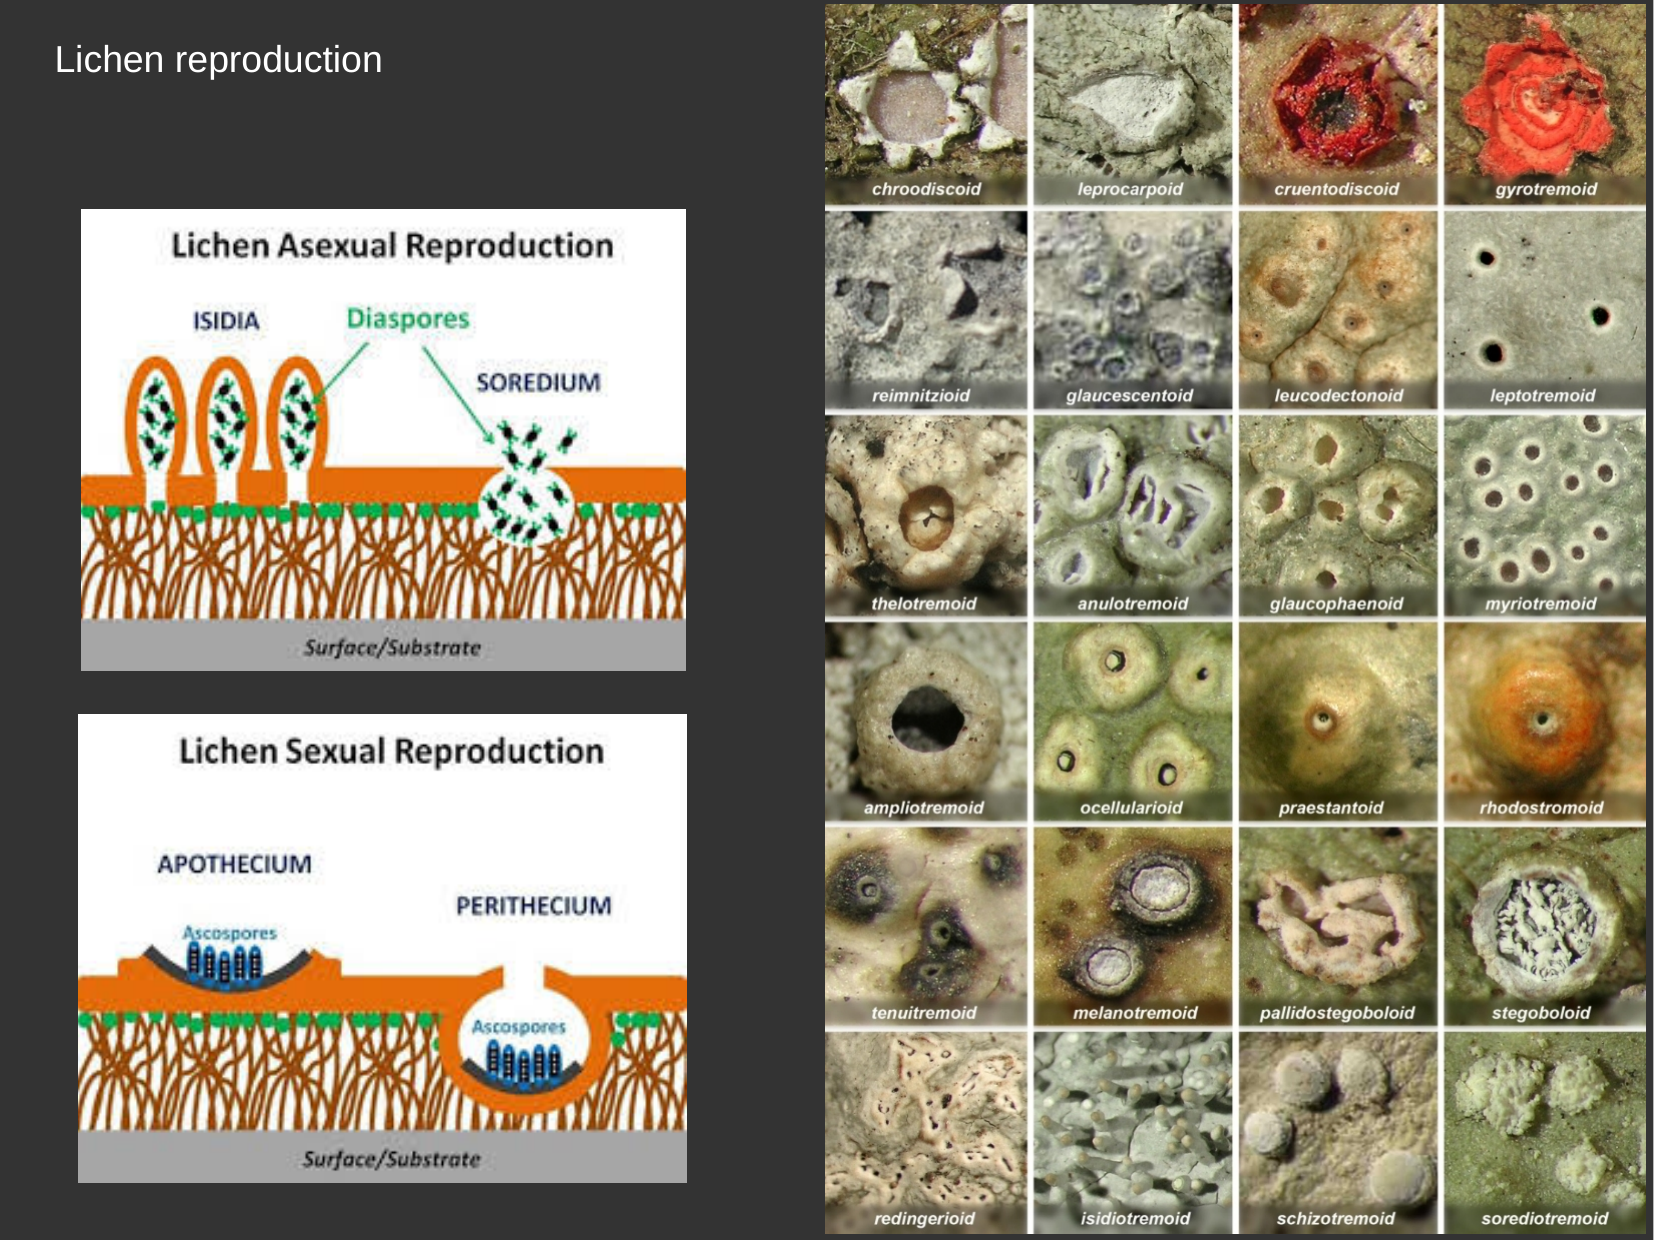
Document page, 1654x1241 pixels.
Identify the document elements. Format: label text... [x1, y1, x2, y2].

text_box Lichen reproduction [39, 30, 774, 88]
picture [81, 209, 686, 672]
picture [78, 714, 687, 1183]
picture [825, 4, 1646, 1234]
